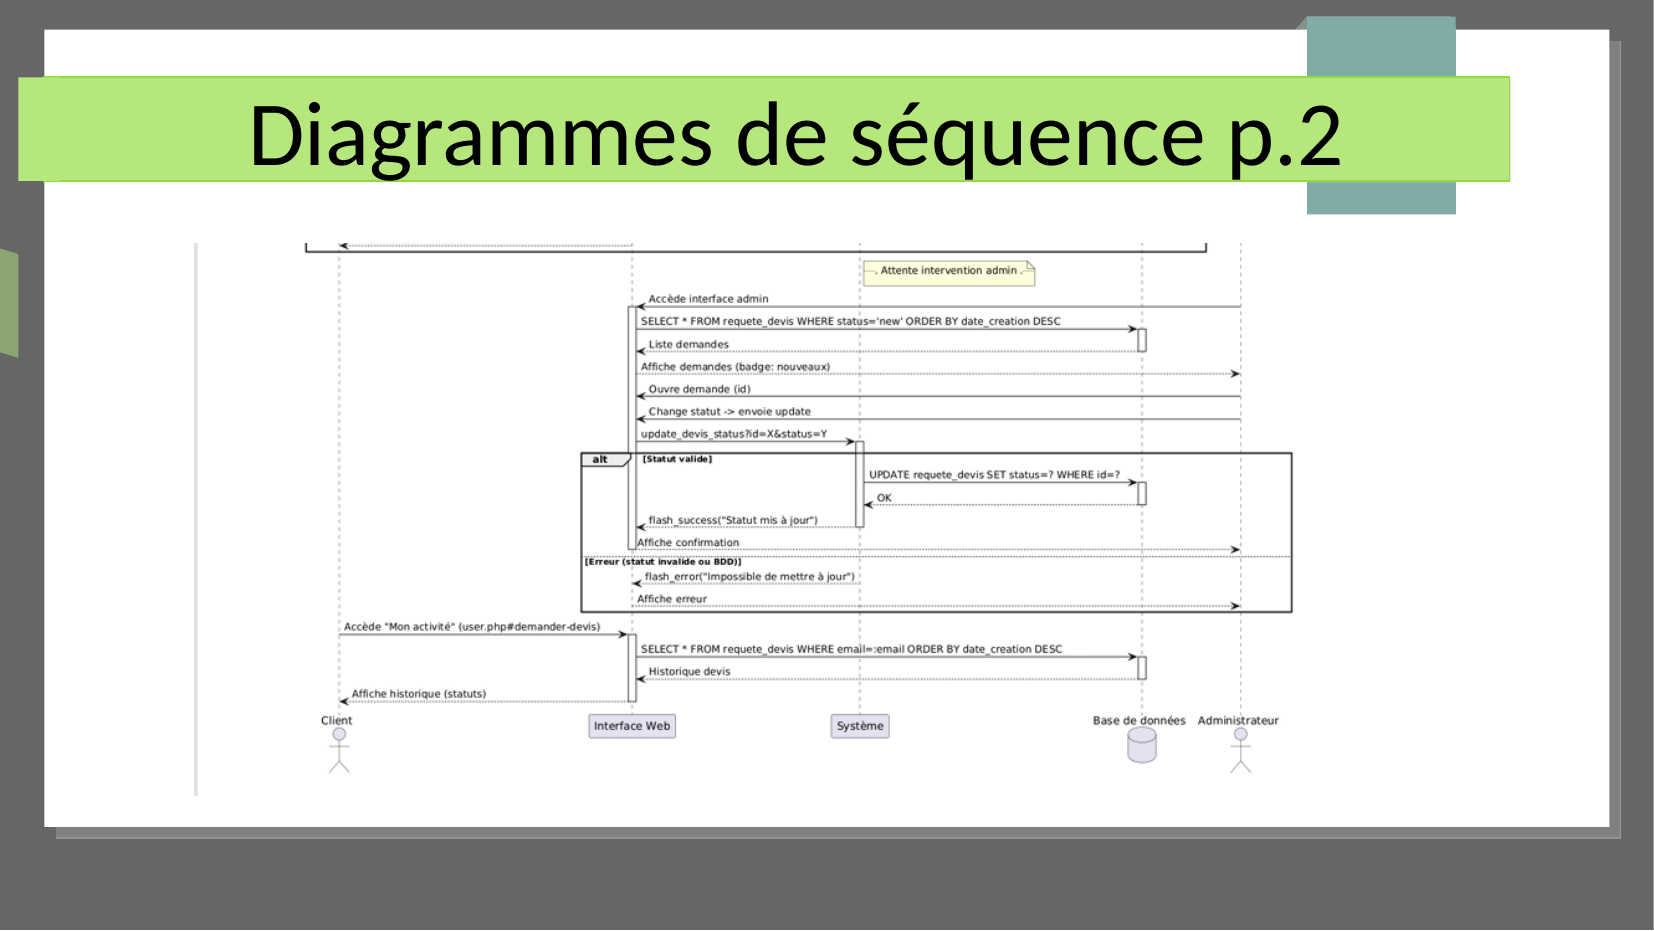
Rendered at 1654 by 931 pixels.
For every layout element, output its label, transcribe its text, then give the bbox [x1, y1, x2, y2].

picture [185, 243, 1428, 796]
title Diagrammes de séquence p.2 [88, 73, 1506, 178]
